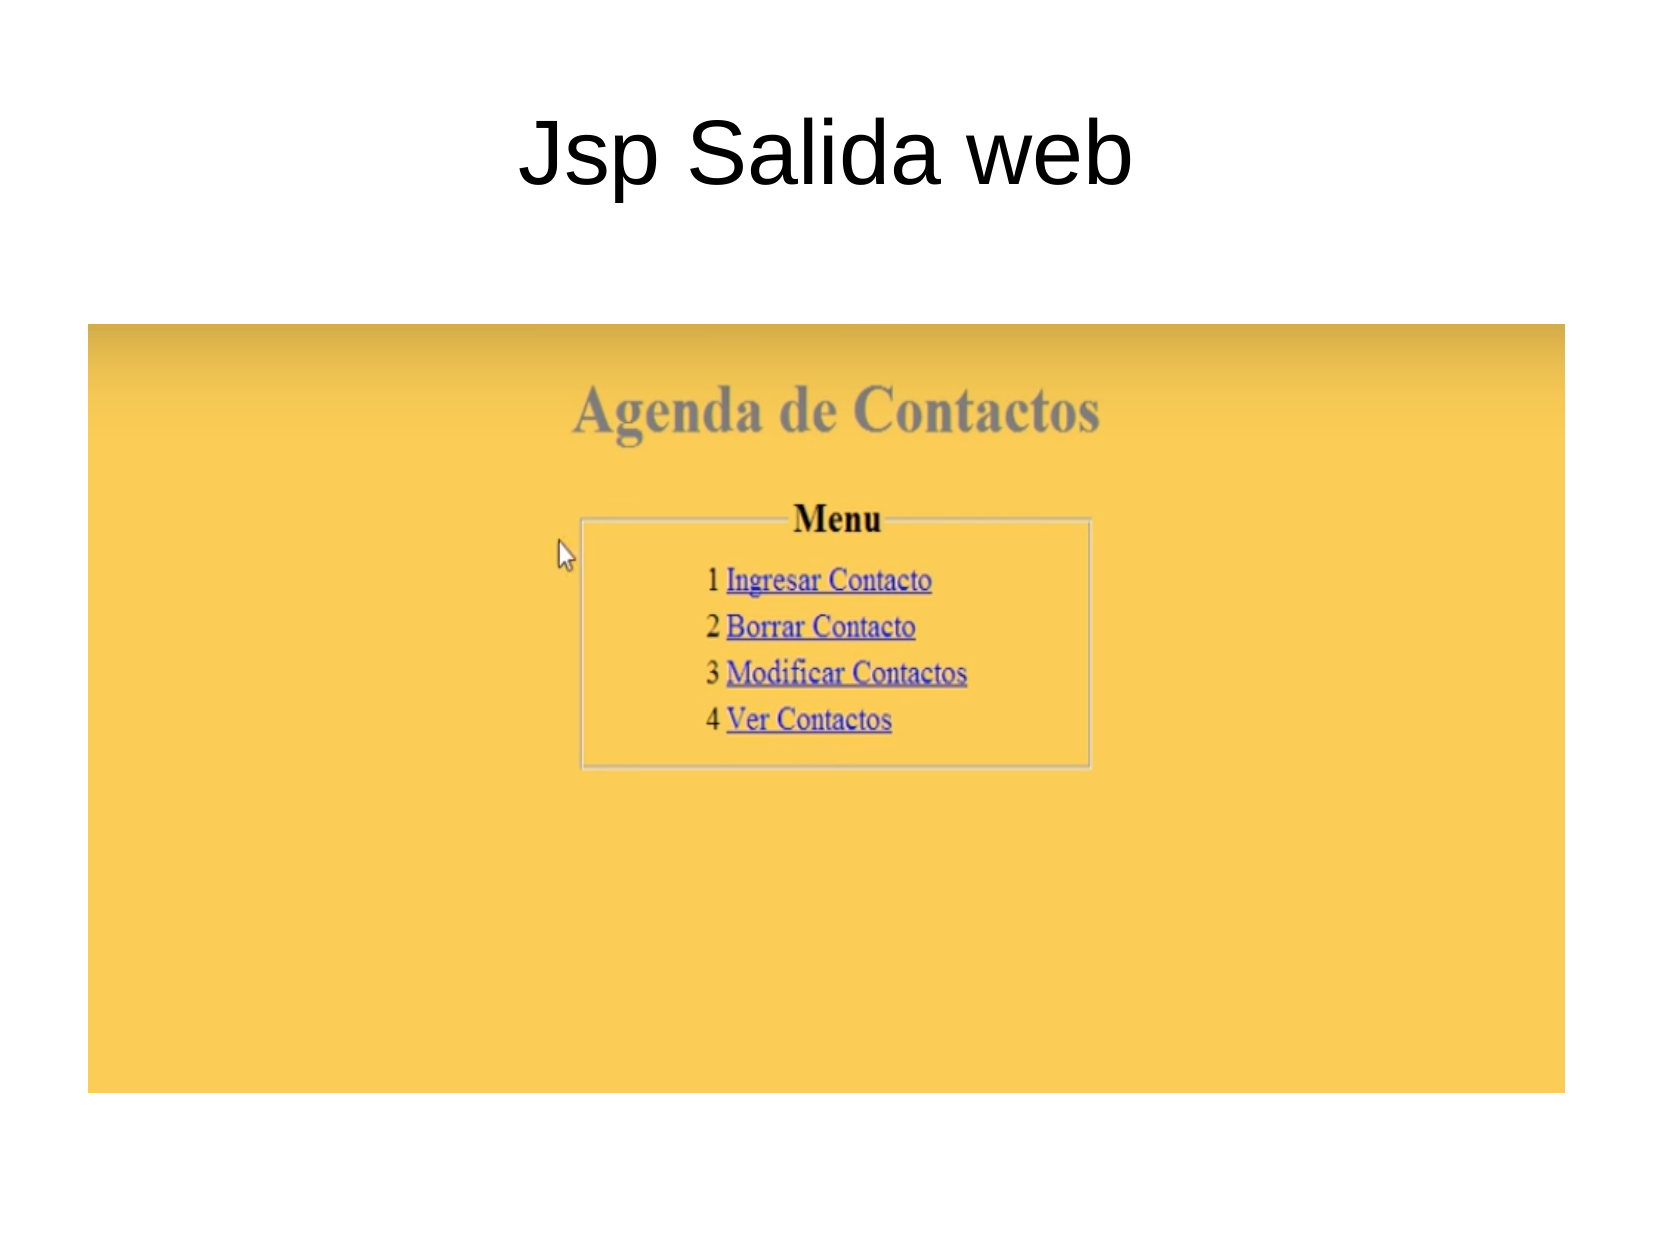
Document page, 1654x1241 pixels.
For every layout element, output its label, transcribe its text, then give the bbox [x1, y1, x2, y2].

picture [88, 324, 1565, 1093]
title Jsp Salida web [82, 49, 1571, 257]
